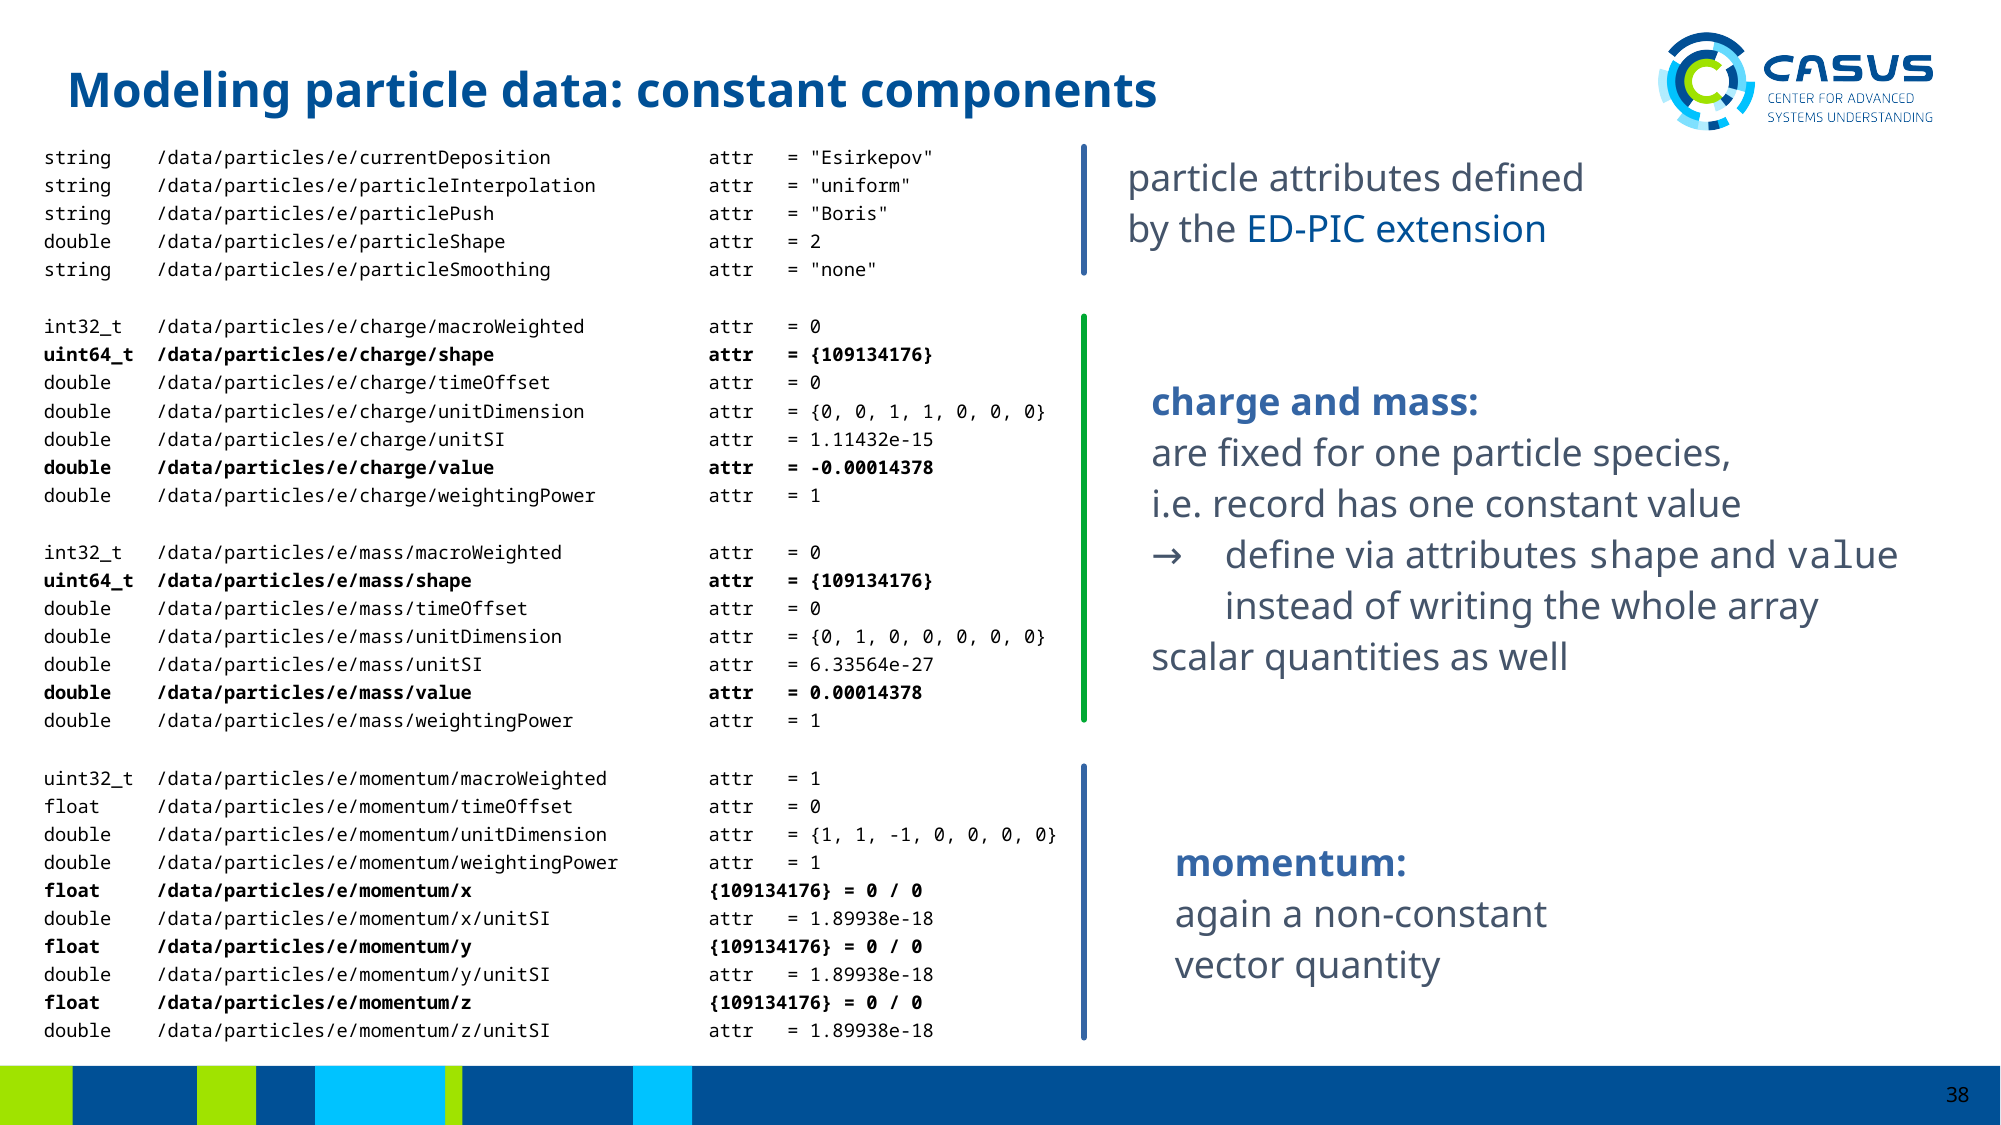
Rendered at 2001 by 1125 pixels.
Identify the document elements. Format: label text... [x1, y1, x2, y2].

picture [1658, 32, 1933, 131]
text_box particle attributes defined by the ED-PIC extension [1112, 143, 1606, 261]
text_box momentum: again a non-constant vector quantity [1160, 828, 1557, 997]
text_box charge and mass: are fixed for one particle species, i.e. record has one constant value → define via attributes shape and value instead of writing the whole array scalar quantities as well [1136, 368, 1910, 690]
title Modeling particle data: constant components [66, 54, 1621, 123]
list string /data/particles/e/currentDeposition attr = "Esirkepov" string /data/particles/e/particleInterpolation attr = "uniform" string /data/particles/e/particlePush attr = "Boris" double /data/particles/e/particleShape attr = 2 string /data/particles/e/particleSmoothing attr = "none" int32_t /data/particles/e/charge/macroWeighted attr = 0 uint64_t /data/particles/e/charge/shape attr = {109134176} double /data/particles/e/charge/timeOffset attr = 0 double /data/particles/e/charge/unitDimension attr = {0, 0, 1, 1, 0, 0, 0} double /data/particles/e/charge/unitSI attr = 1.11432e-15 double /data/particles/e/charge/value attr = -0.00014378 double /data/particles/e/charge/weightingPower attr = 1 int32_t /data/particles/e/mass/macroWeighted attr = 0 uint64_t /data/particles/e/mass/shape attr = {109134176} double /data/particles/e/mass/timeOffset attr = 0 double /data/particles/e/mass/unitDimension attr = {0, 1, 0, 0, 0, 0, 0} double /data/particles/e/mass/unitSI attr = 6.33564e-27 double /data/particles/e/mass/value attr = 0.00014378 double /data/particles/e/mass/weightingPower attr = 1 uint32_t /data/particles/e/momentum/macroWeighted attr = 1 float /data/particles/e/momentum/timeOffset attr = 0 double /data/particles/e/momentum/unitDimension attr = {1, 1, -1, 0, 0, 0, 0} double /data/particles/e/momentum/weightingPower attr = 1 float /data/particles/e/momentum/x {109134176} = 0 / 0 double /data/particles/e/momentum/x/unitSI attr = 1.89938e-18 float /data/particles/e/momentum/y {109134176} = 0 / 0 double /data/particles/e/momentum/y/unitSI attr = 1.89938e-18 float /data/particles/e/momentum/z {109134176} = 0 / 0 double /data/particles/e/momentum/z/unitSI attr = 1.89938e-18 [43, 141, 1057, 1044]
